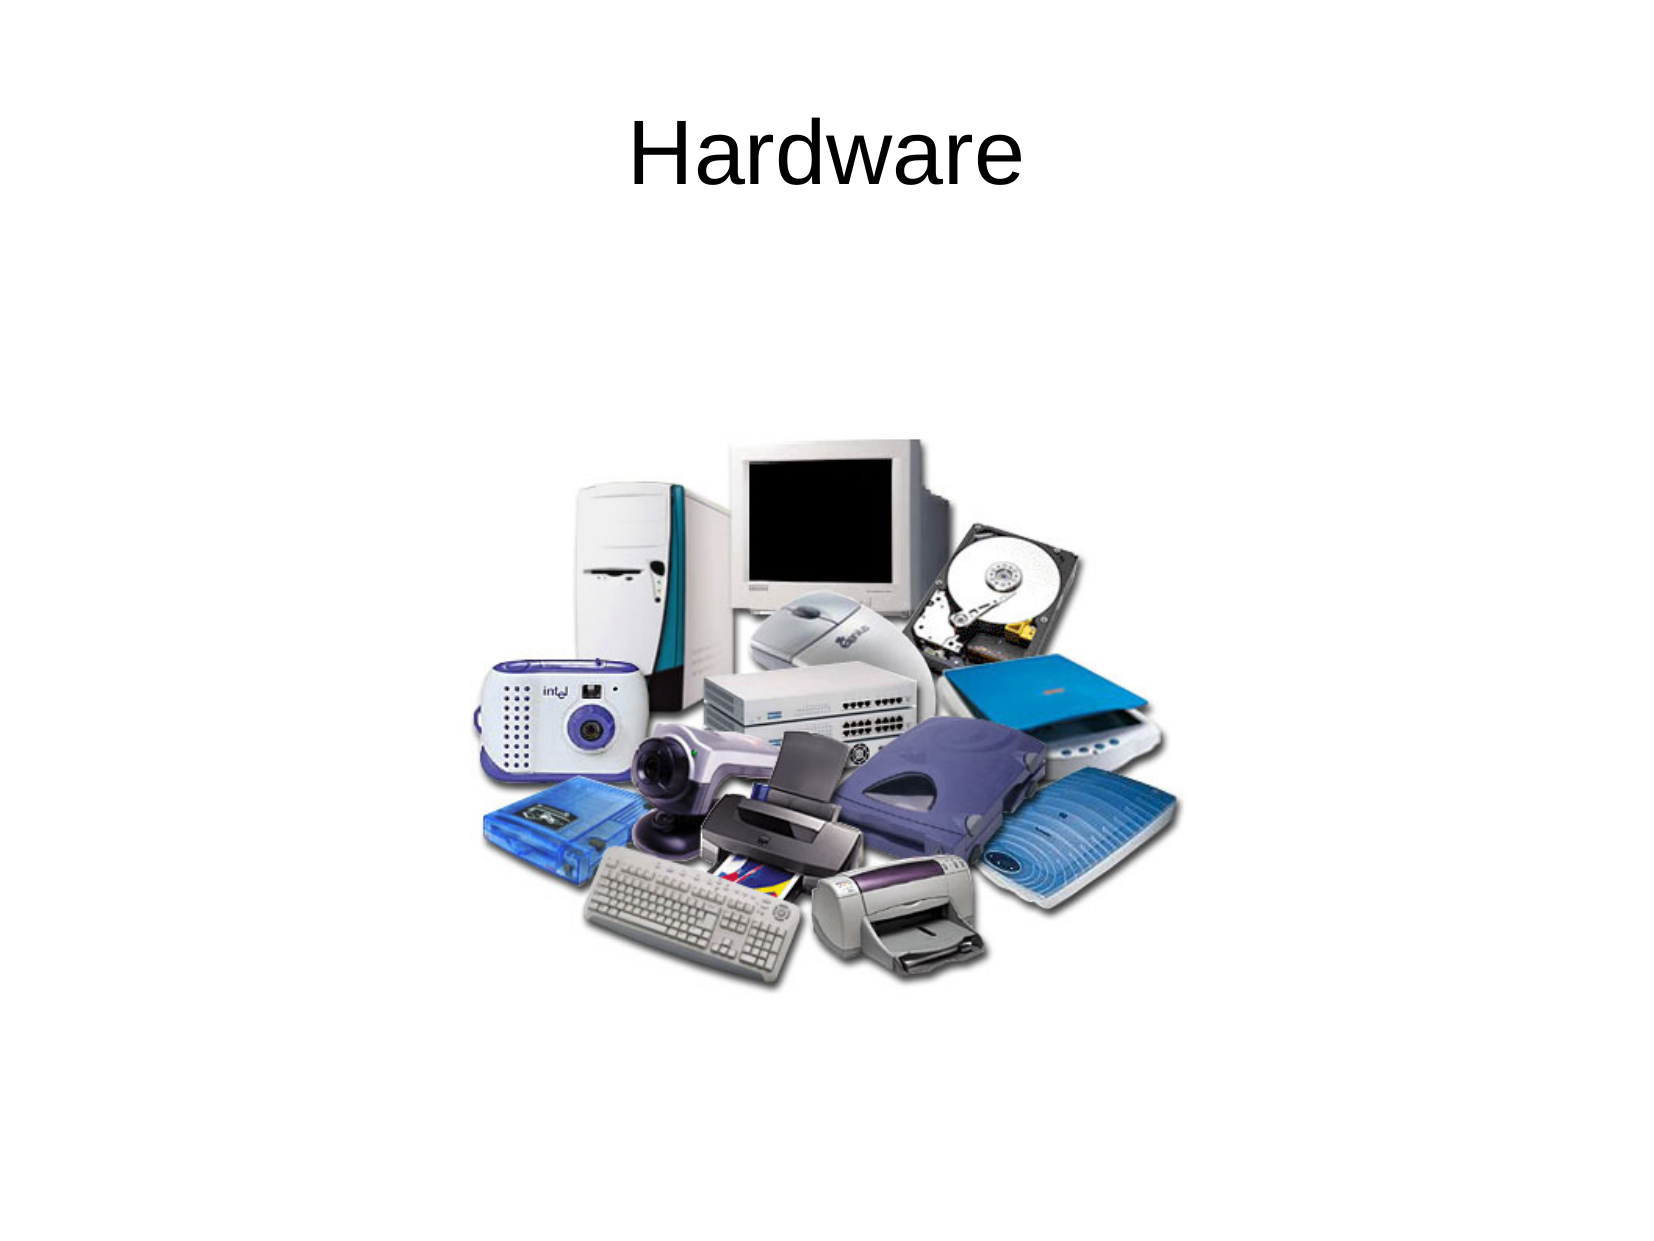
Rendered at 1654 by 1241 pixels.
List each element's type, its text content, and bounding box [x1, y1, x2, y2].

title Hardware [82, 49, 1571, 257]
picture [446, 399, 1208, 1036]
